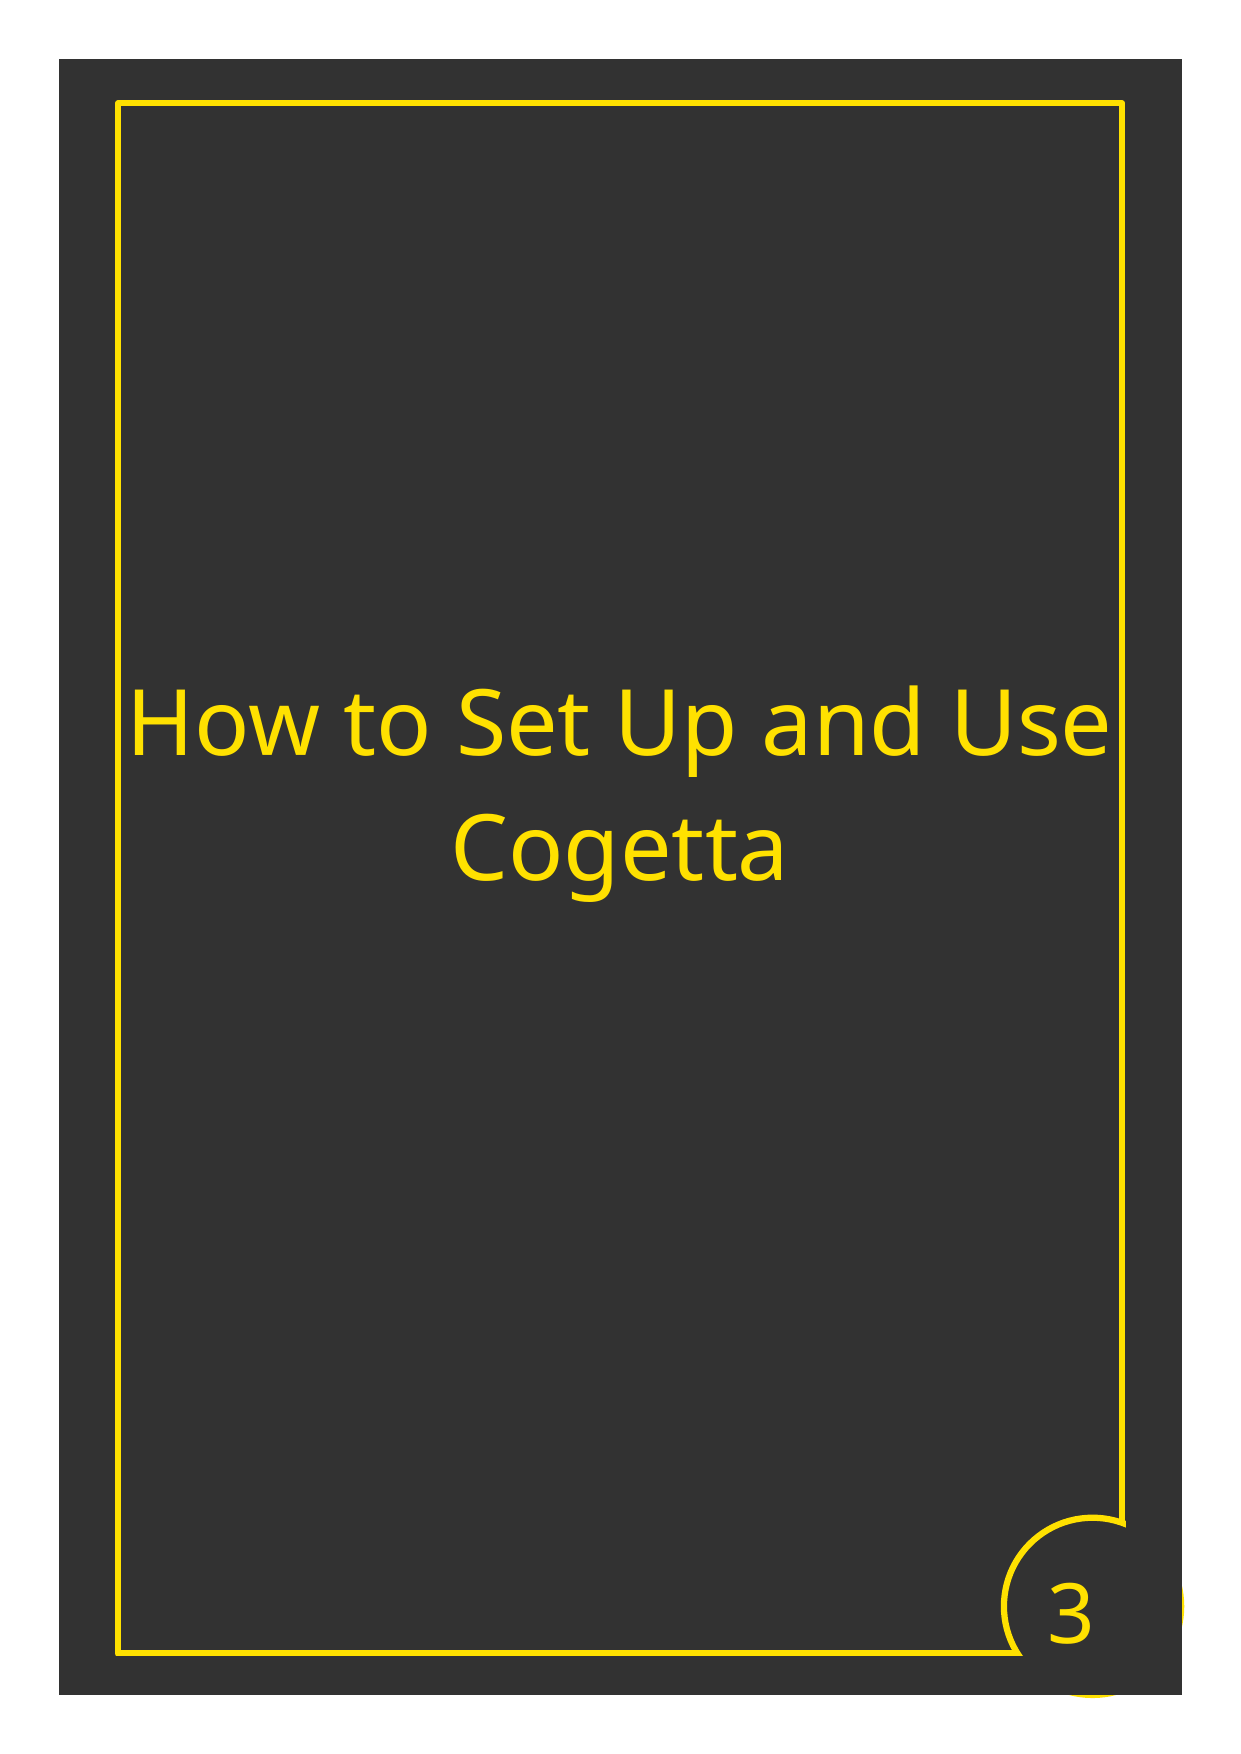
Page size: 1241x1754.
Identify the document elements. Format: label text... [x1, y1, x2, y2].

text_box How to Set Up and Use Cogetta [132, 561, 1108, 1004]
text_box 3 [1003, 1517, 1126, 1656]
text_box [59, 59, 1182, 1695]
